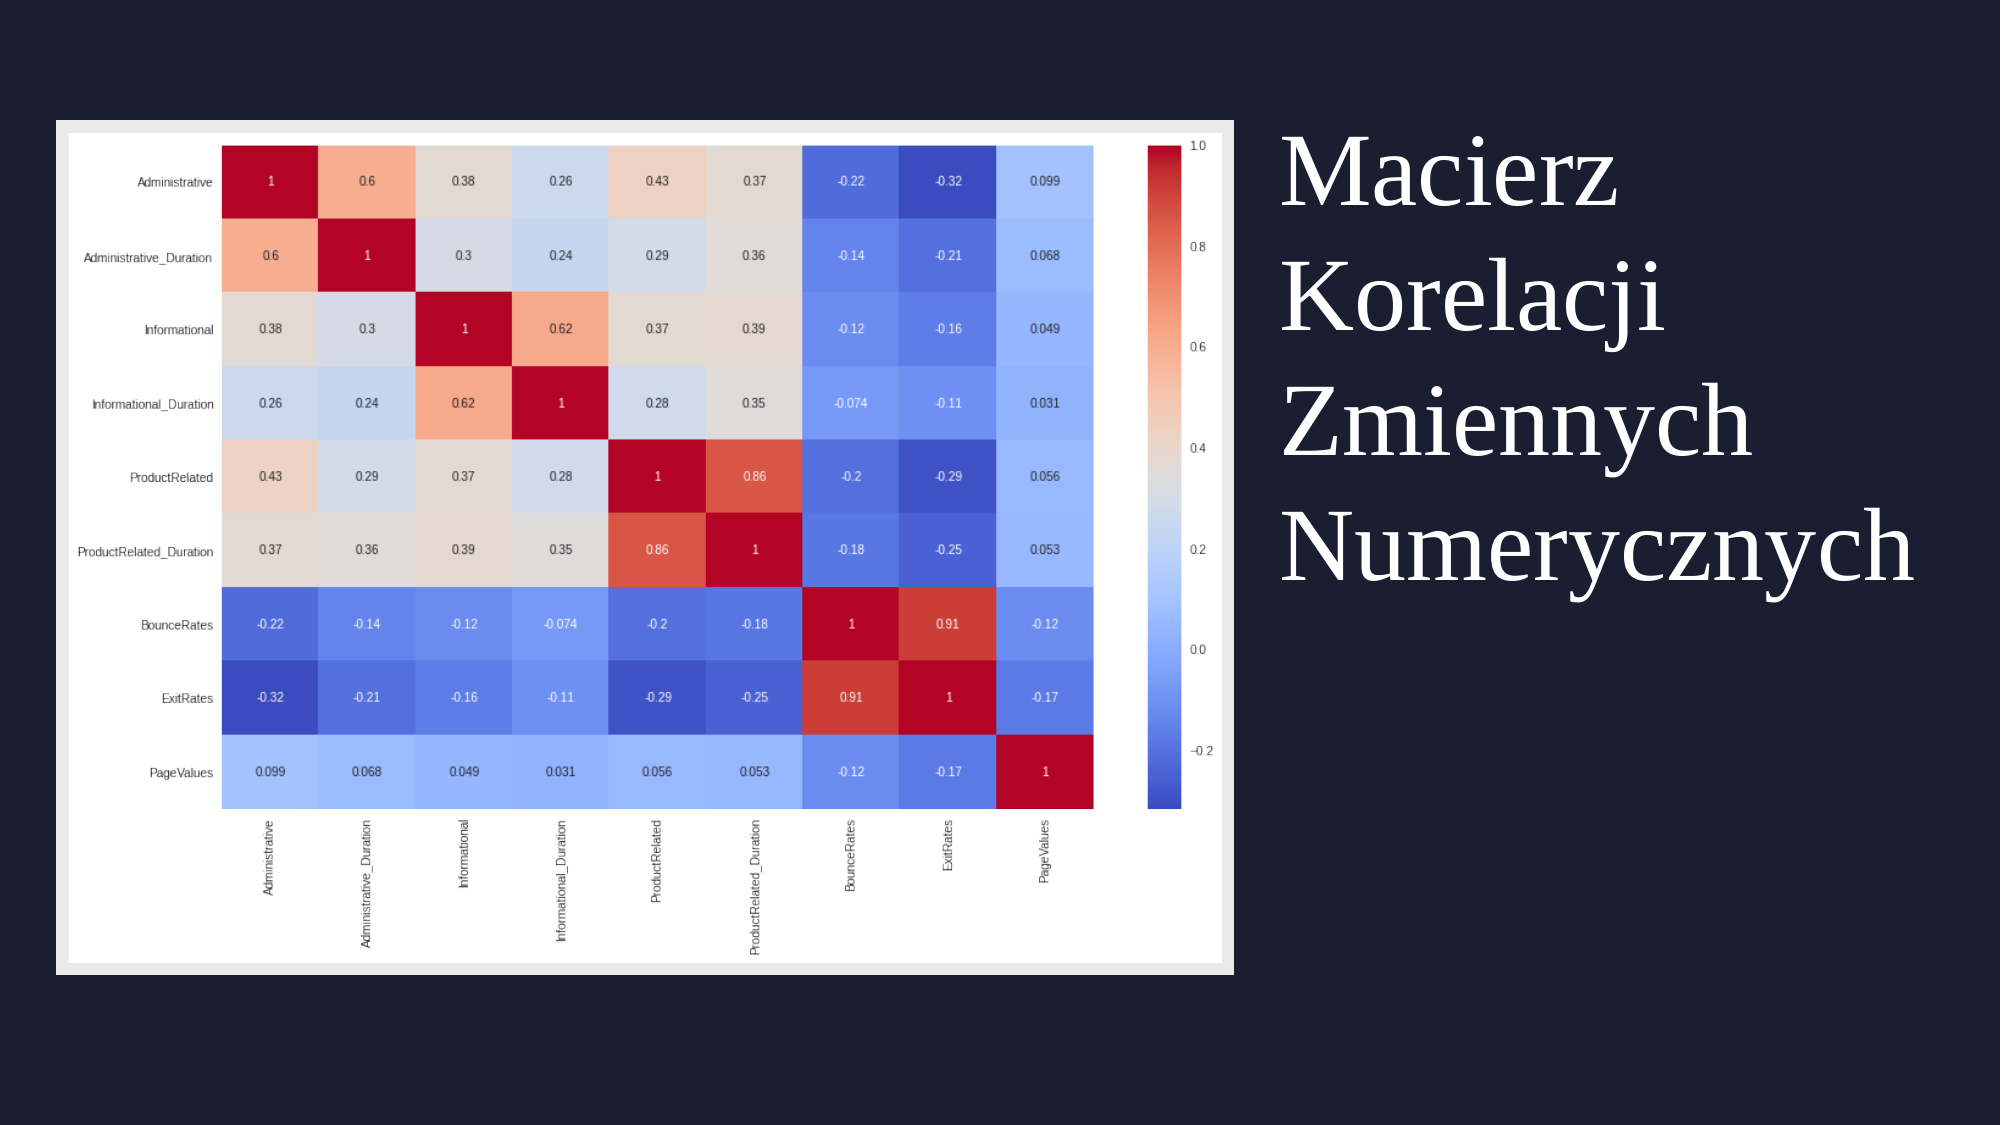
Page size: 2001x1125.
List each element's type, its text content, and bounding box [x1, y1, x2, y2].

title Macierz Korelacji Zmiennych Numerycznych [1279, 101, 1957, 486]
picture [68, 132, 1222, 963]
